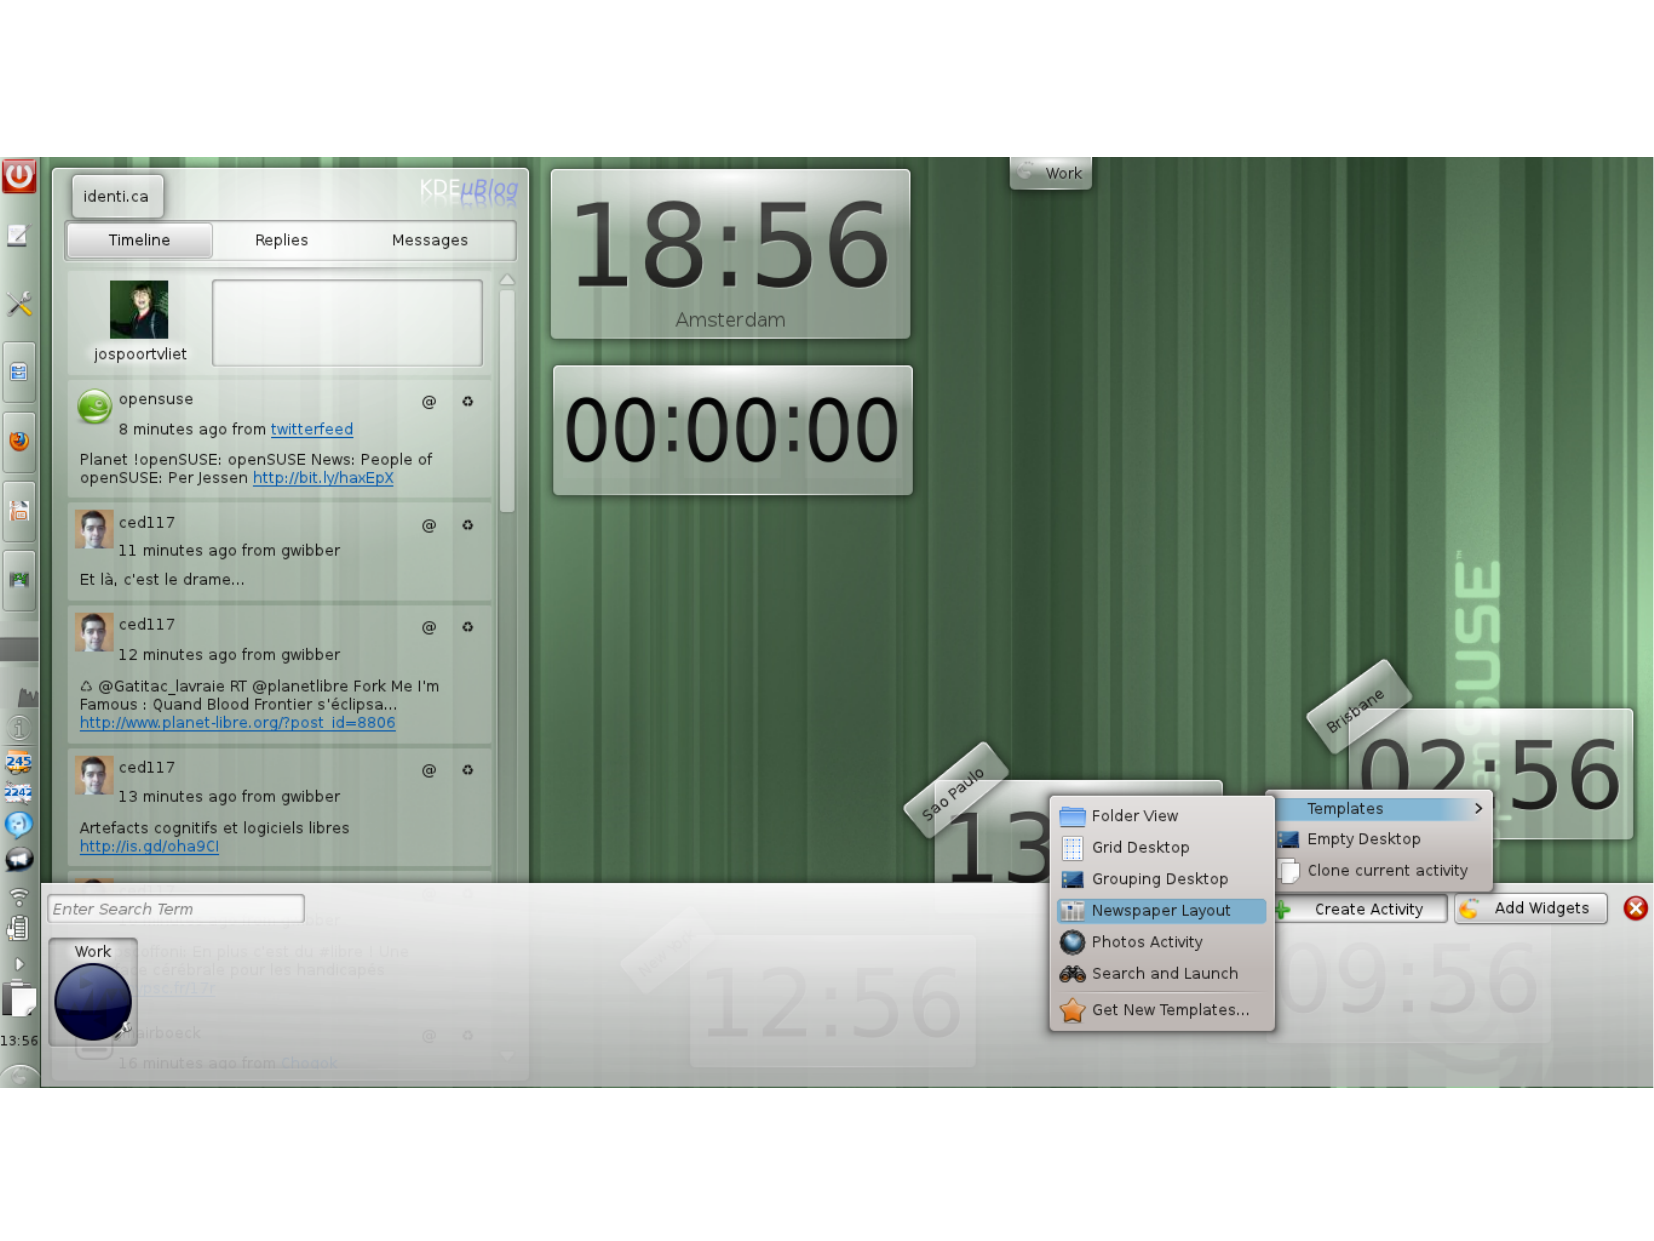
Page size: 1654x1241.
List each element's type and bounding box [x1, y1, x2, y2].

picture [0, 157, 1654, 1088]
